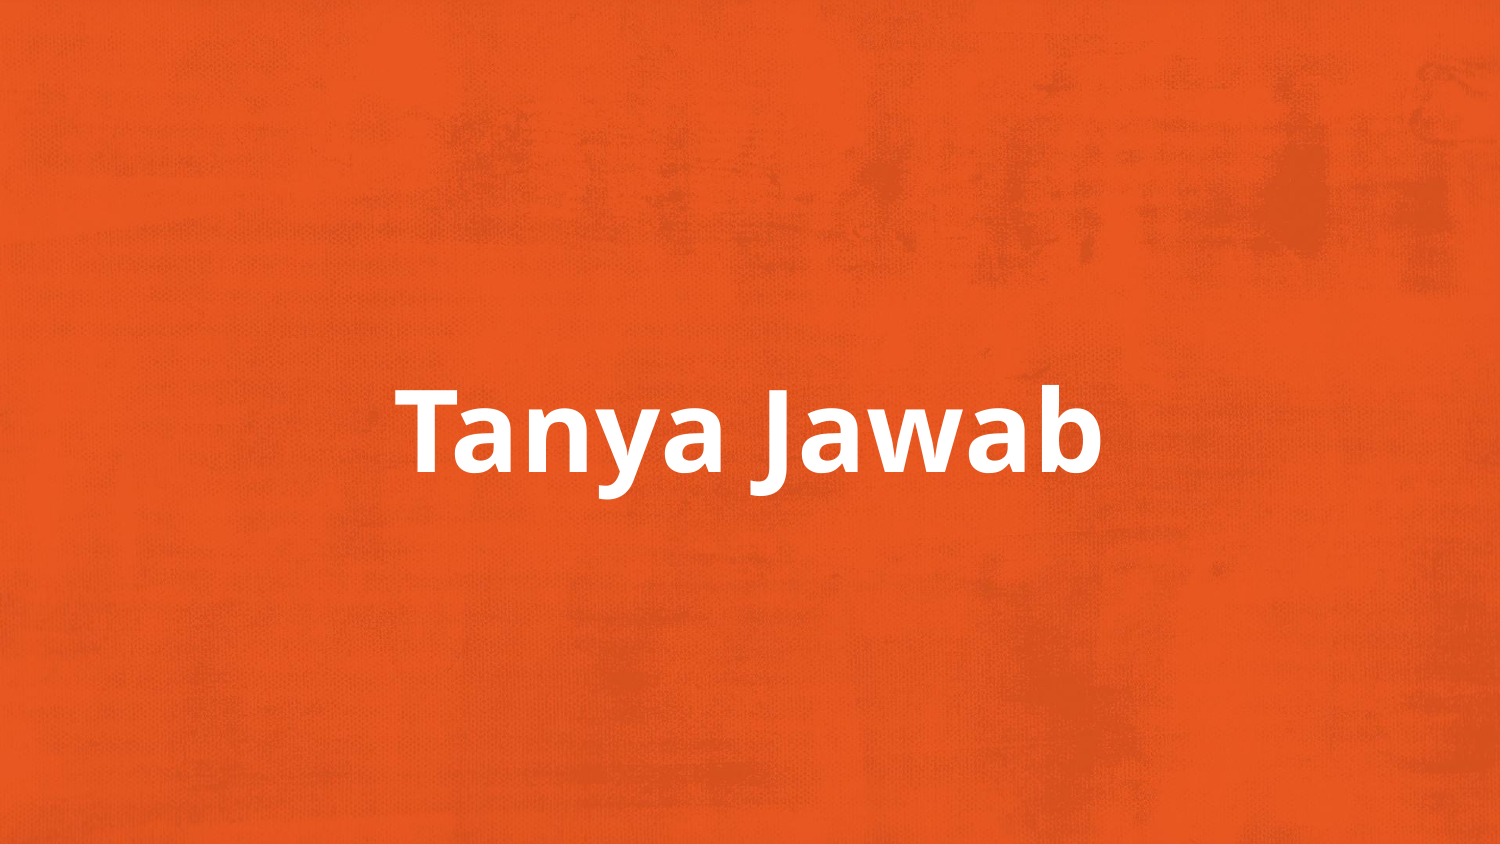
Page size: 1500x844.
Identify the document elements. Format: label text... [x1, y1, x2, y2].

picture [0, 0, 1500, 844]
title Tanya Jawab [194, 342, 1306, 502]
